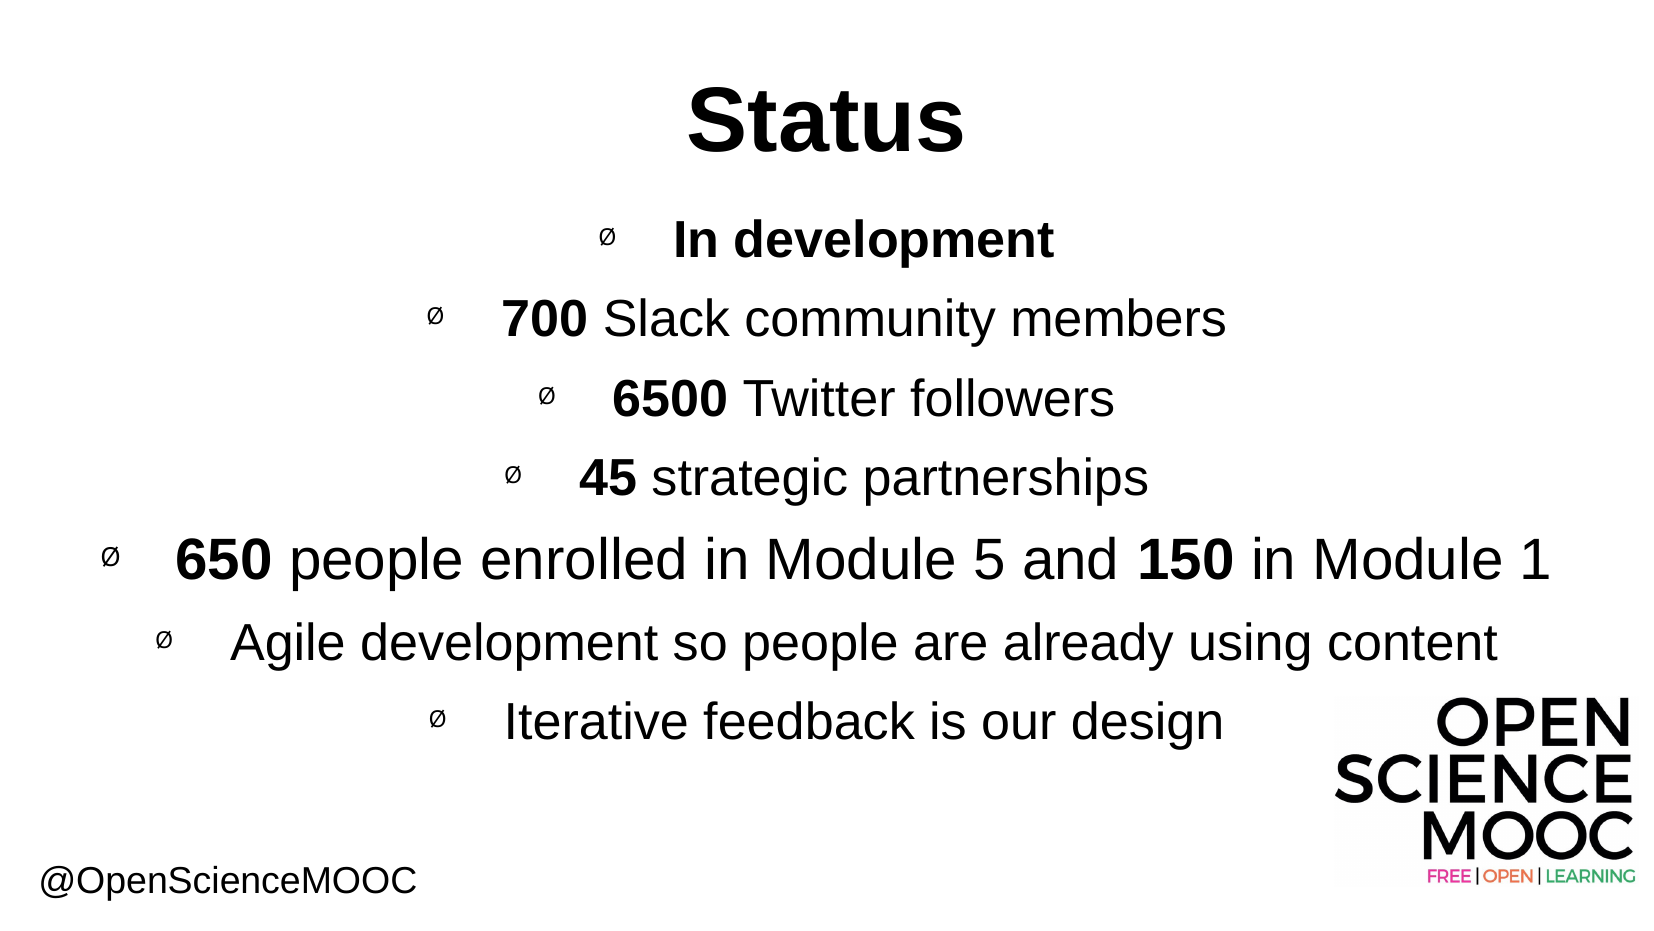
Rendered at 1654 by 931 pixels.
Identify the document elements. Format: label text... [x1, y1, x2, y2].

title Status [82, 37, 1571, 193]
list In development 700 Slack community members 6500 Twitter followers 45 strategic partnerships 650 people enrolled in Module 5 and 150 in Module 1 Agile development so people are already using content Iterative feedback is our design [82, 217, 1571, 758]
text_box @OpenScienceMOOC [23, 852, 444, 910]
picture [1334, 696, 1639, 887]
